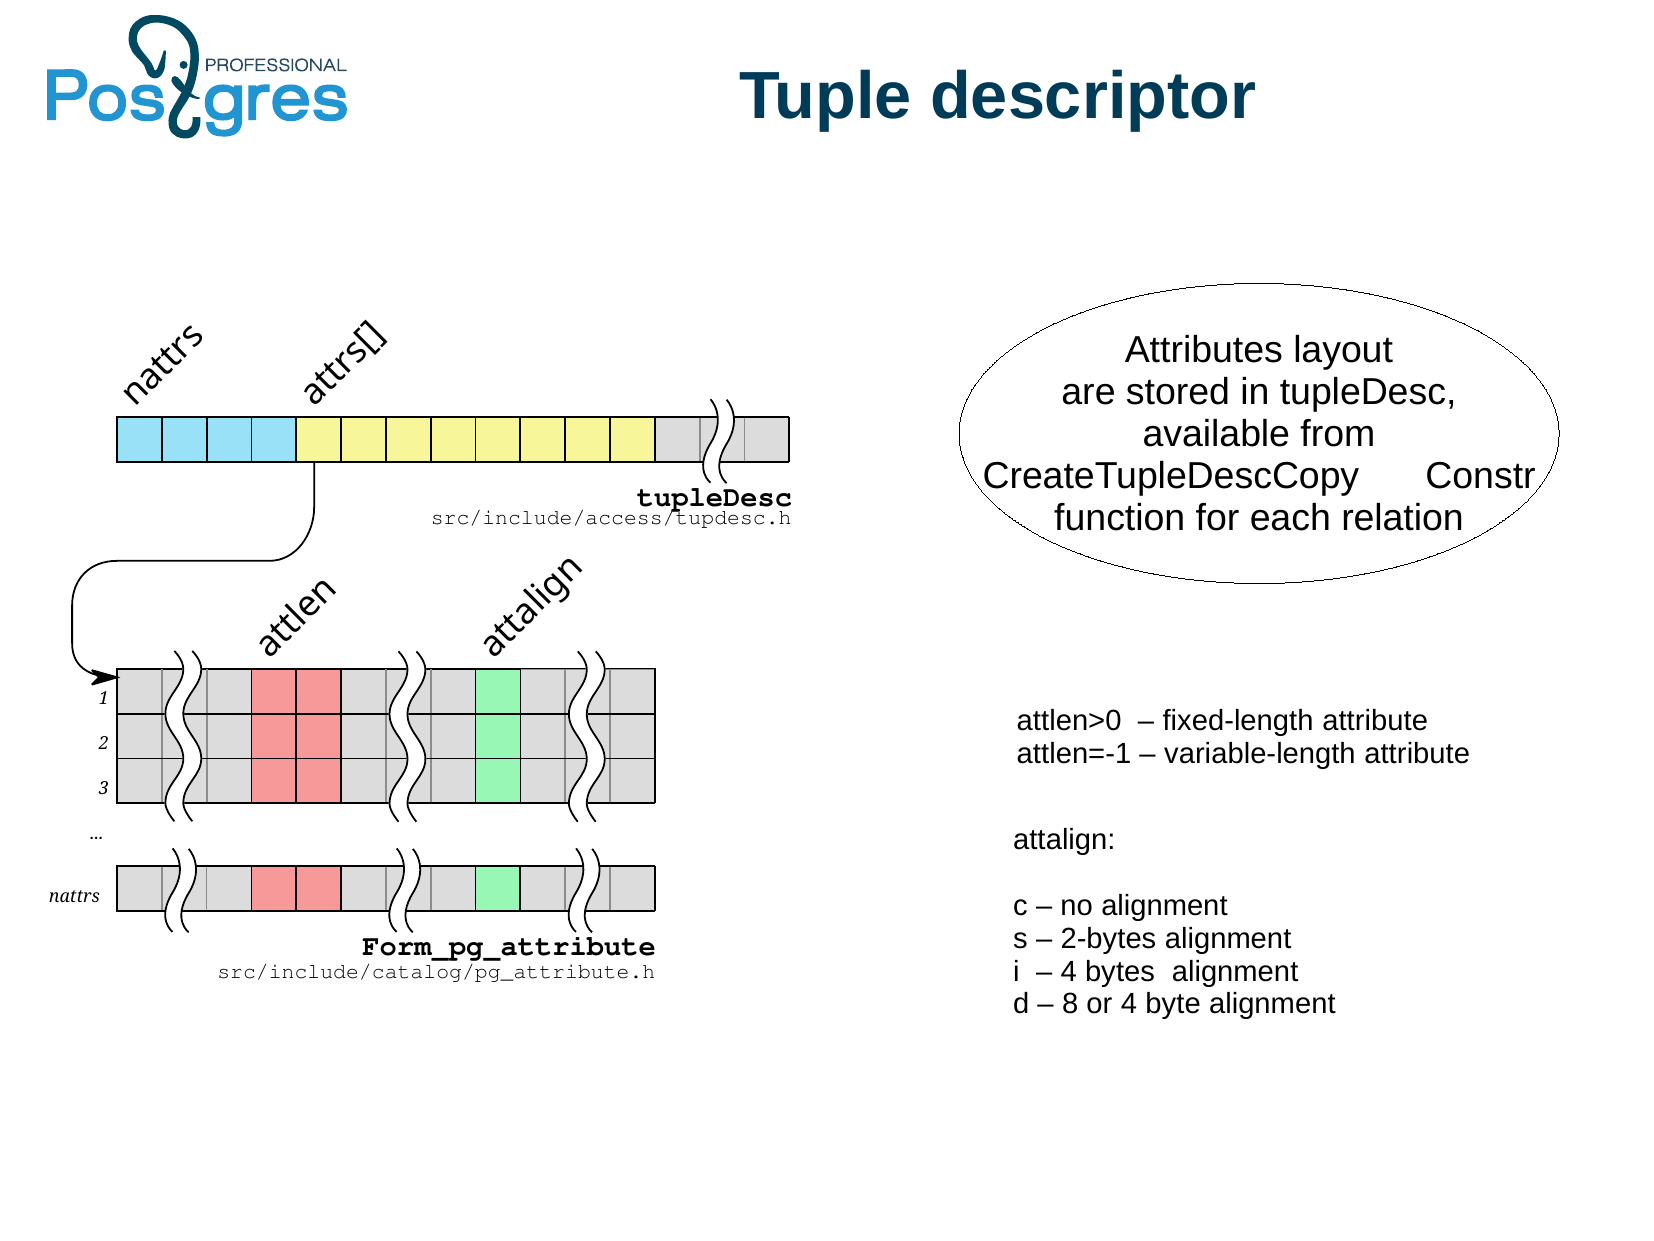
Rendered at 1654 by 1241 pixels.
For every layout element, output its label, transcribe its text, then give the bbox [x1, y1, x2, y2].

picture [0, 23, 1654, 1241]
text_box Attributes layout are stored in tupleDesc, available from CreateTupleDescCopy Constr function for each relation [959, 283, 1560, 584]
text_box attlen>0 – fixed-length attribute attlen=-1 – variable-length attribute [1001, 696, 1512, 778]
text_box attalign: c – no alignment s – 2-bytes alignment i – 4 bytes alignment d – 8 or 4 byte alignment [998, 816, 1359, 1028]
